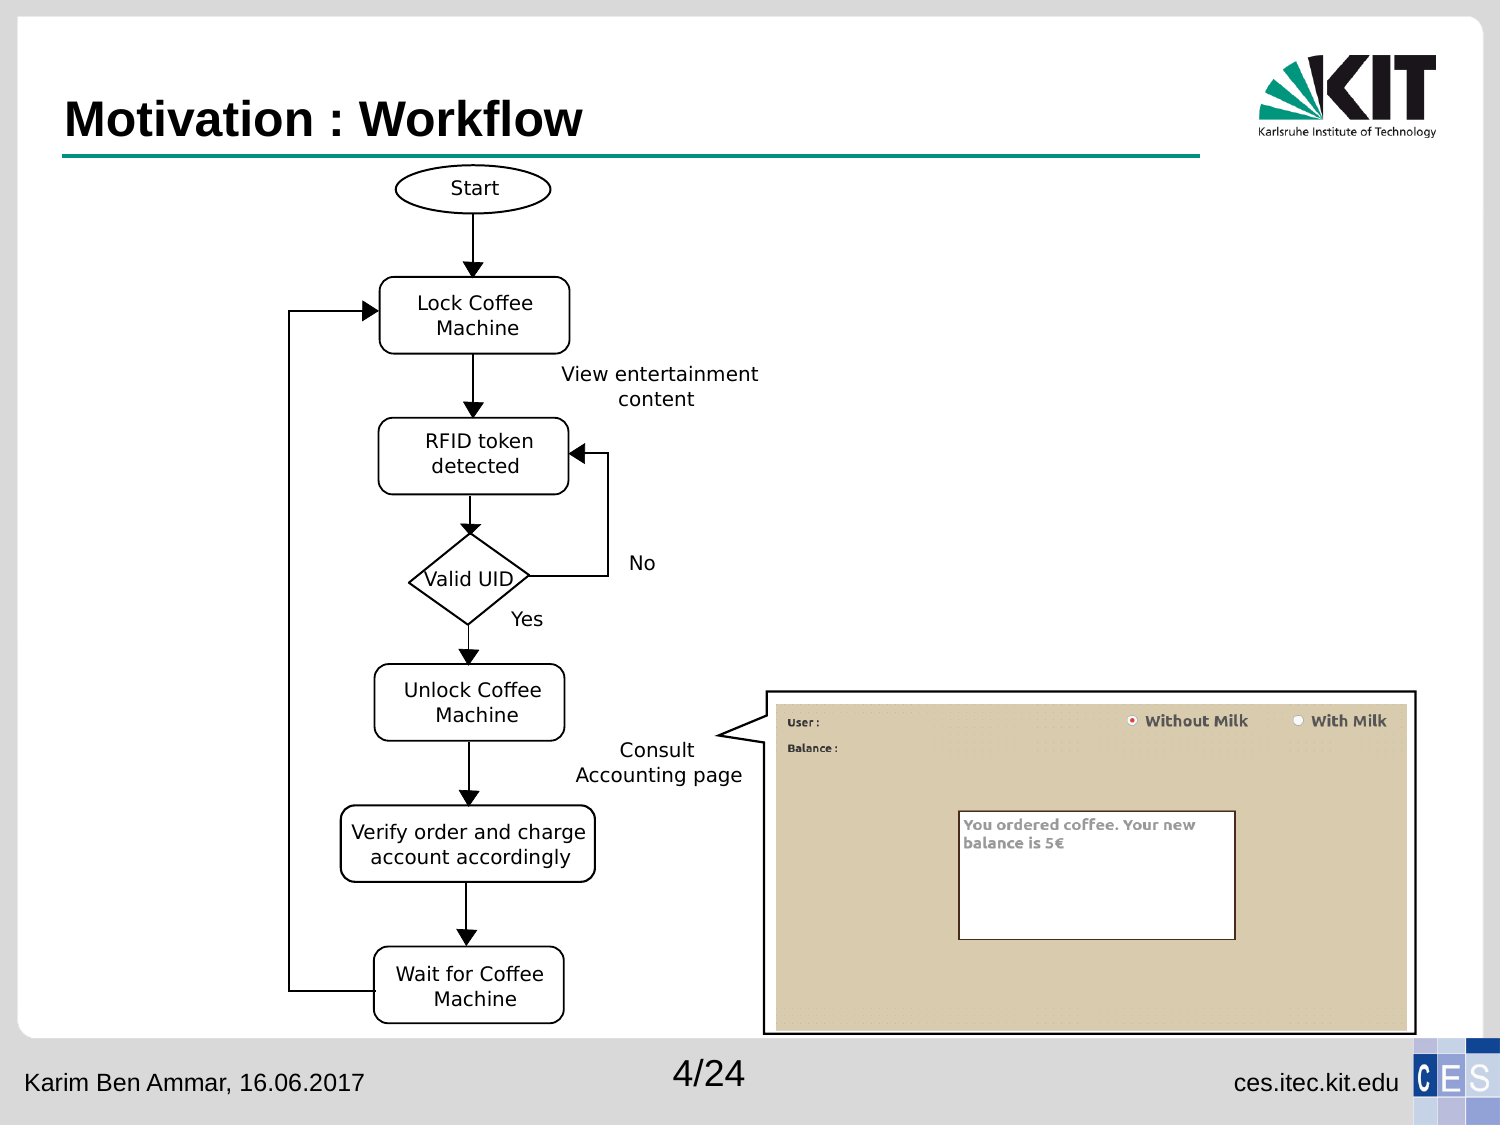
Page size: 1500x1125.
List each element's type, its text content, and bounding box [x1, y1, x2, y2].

title Motivation : Workflow [64, 54, 1198, 147]
text_box 4/24 [657, 1045, 776, 1117]
picture [0, 0, 1500, 1125]
